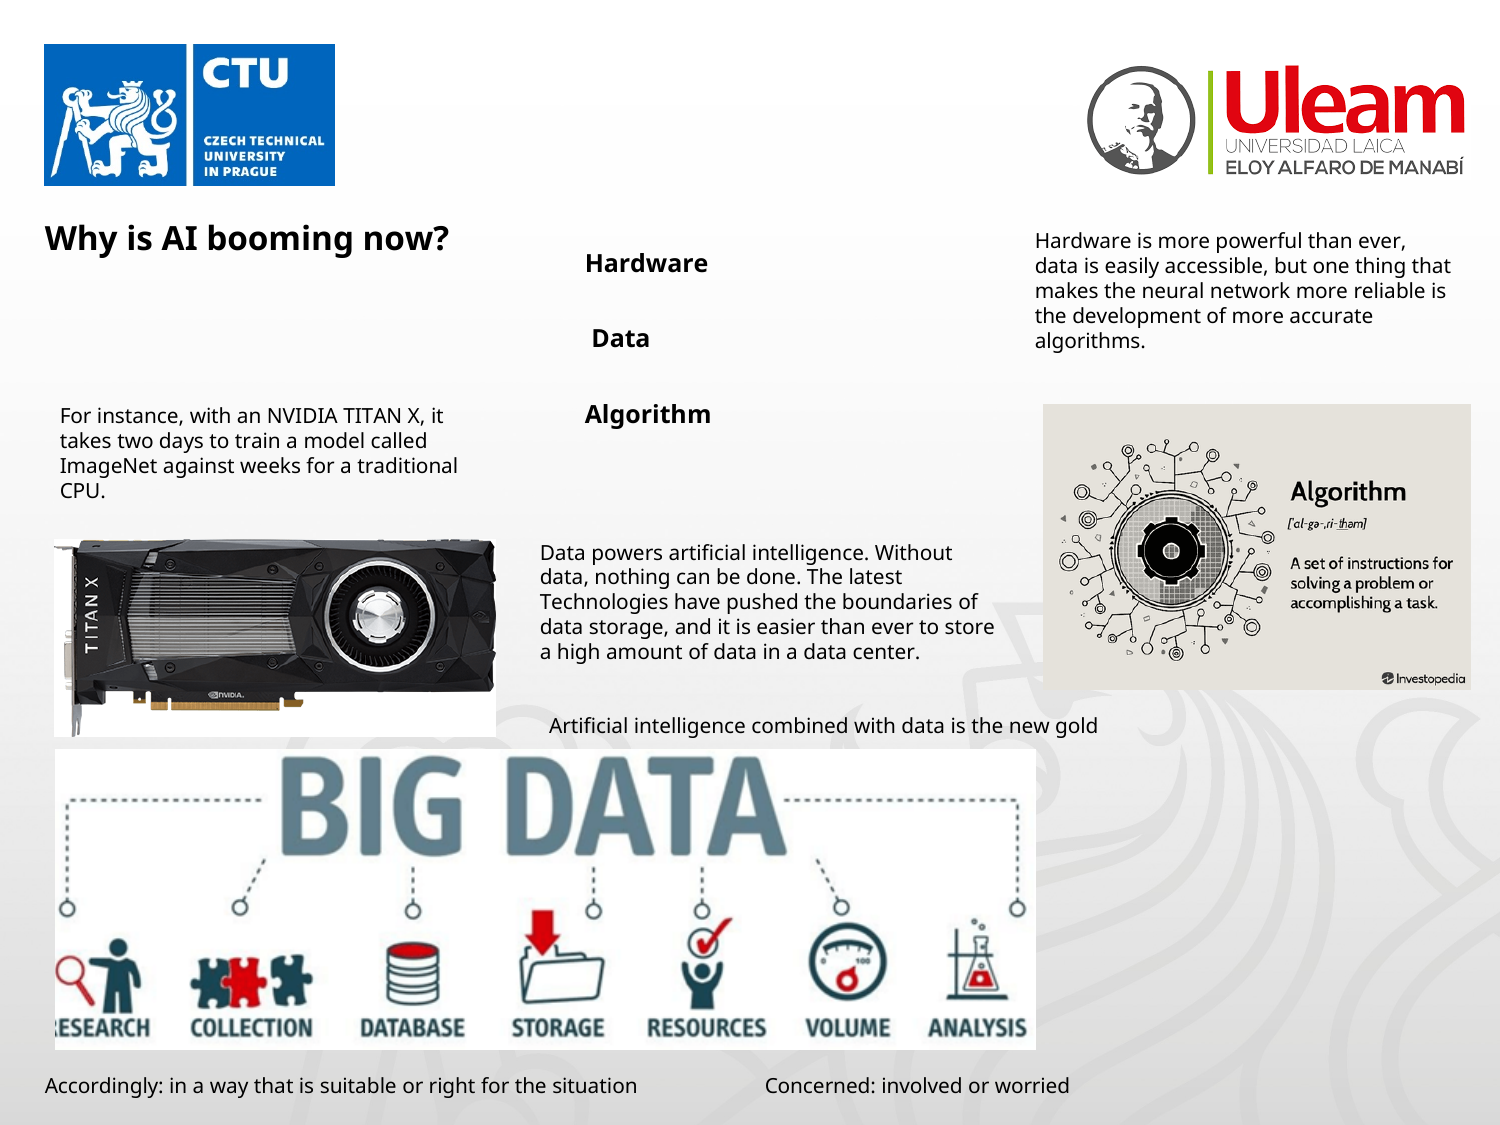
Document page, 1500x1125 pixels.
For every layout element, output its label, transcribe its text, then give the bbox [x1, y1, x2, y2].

text_box Accordingly: in a way that is suitable or right for the situation [30, 1065, 750, 1125]
text_box Why is AI booming now? [30, 210, 585, 336]
text_box For instance, with an NVIDIA TITAN X, it takes two days to train a model called ImageNet against weeks for a traditional CPU. [45, 395, 507, 511]
text_box Hardware is more powerful than ever, data is easily accessible, but one thing that makes the neural network more reliable is the development of more accurate algorithms. [1020, 220, 1468, 361]
text_box Artificial intelligence combined with data is the new gold [534, 705, 1156, 745]
text_box Data powers artificial intelligence. Without data, nothing can be done. The latest Technologies have pushed the boundaries of data storage, and it is easier than ever to store a high amount of data in a data center. [525, 531, 1021, 697]
picture [0, 0, 1500, 1125]
text_box Hardware Data Algorithm [570, 239, 972, 507]
text_box Concerned: involved or worried [750, 1065, 1486, 1125]
